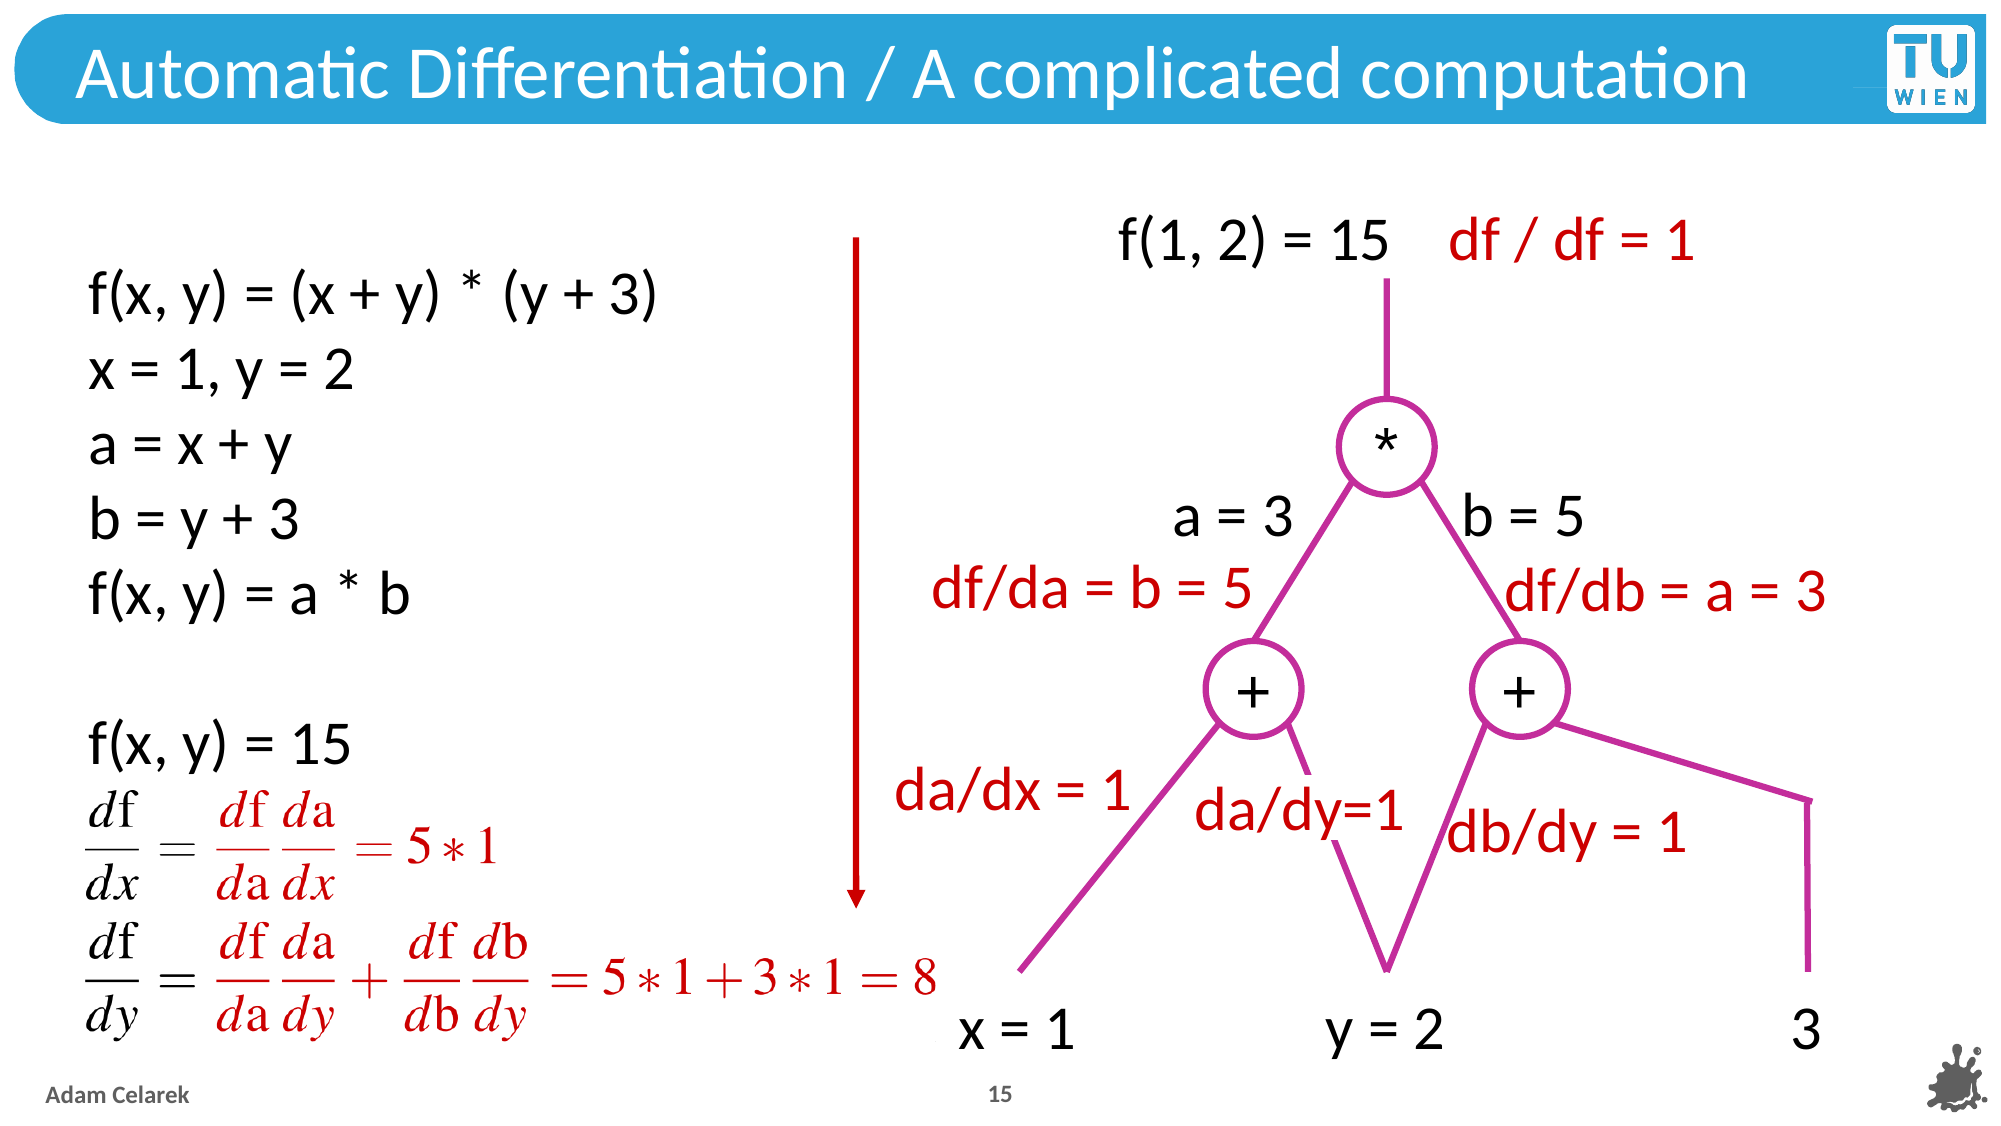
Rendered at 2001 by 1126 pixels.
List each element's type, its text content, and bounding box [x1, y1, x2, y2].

text_box b = 5 df/db = a = 3 [1446, 458, 1939, 555]
text_box + [1205, 641, 1302, 737]
text_box y = 2 [1310, 971, 1463, 1068]
text_box f(1, 2) = 15 df / df = 1 [978, 182, 1837, 279]
text_box df/da = b = 5 [893, 531, 1284, 627]
text_box da/dy=1 [1179, 752, 1432, 860]
picture [1887, 25, 1975, 113]
text_box x = 1 [943, 971, 1096, 1068]
text_box a = 3 [1157, 458, 1311, 555]
text_box 3 [1775, 971, 1840, 1068]
text_box f(x, y) = (x + y) * (y + 3) x = 1, y = 2 a = x + y b = y + 3 f(x, y) = a * b f(x, y) = 15 [73, 237, 819, 997]
slide_number <number> [882, 1067, 1119, 1118]
footer Adam Celarek [25, 1068, 837, 1118]
text_box + [1472, 641, 1568, 737]
text_box db/dy = 1 [1431, 774, 1738, 871]
title Automatic Differentiation / A complicated computation [55, 6, 1854, 132]
picture [85, 790, 936, 1042]
text_box da/dx = 1 [836, 732, 1148, 840]
text_box * [1338, 399, 1435, 495]
text_box a = 3 [1180, 523, 1193, 531]
